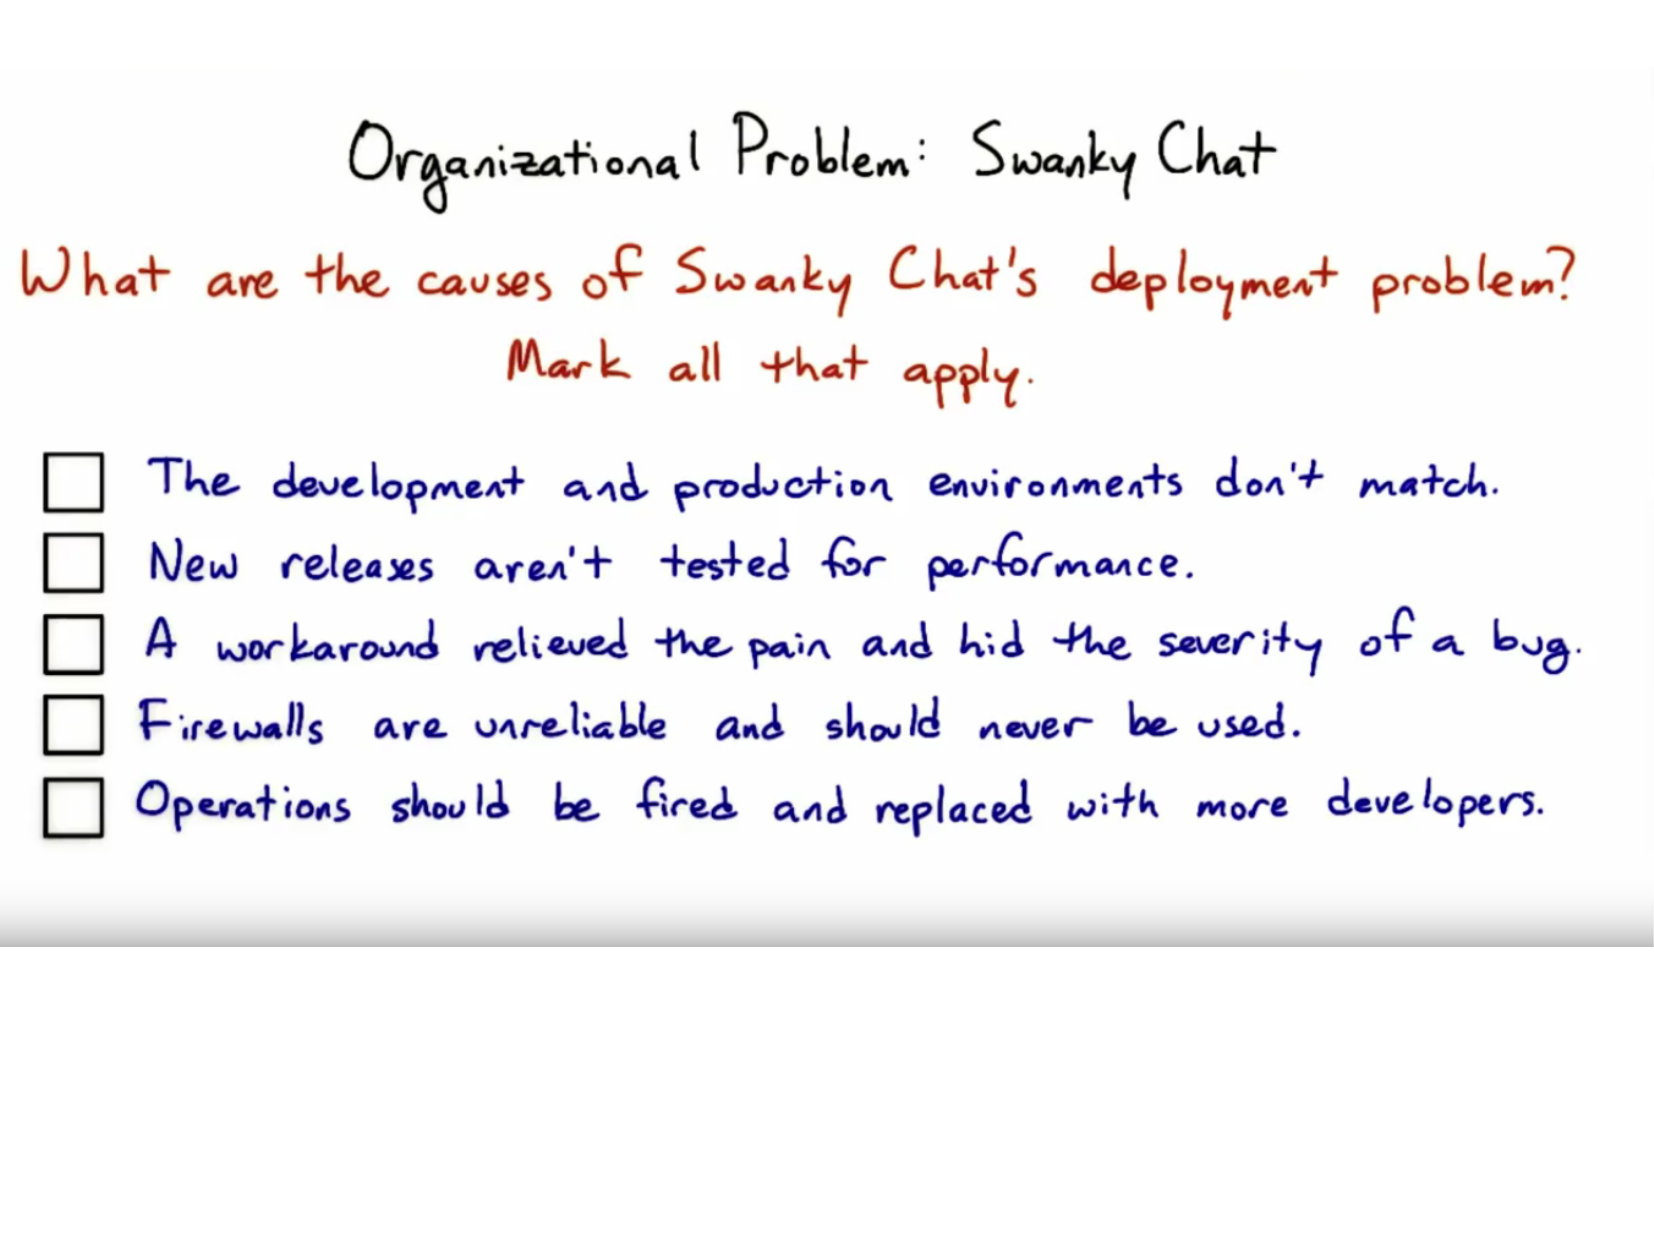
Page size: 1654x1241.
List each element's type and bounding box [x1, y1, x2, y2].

picture [0, 67, 1654, 947]
